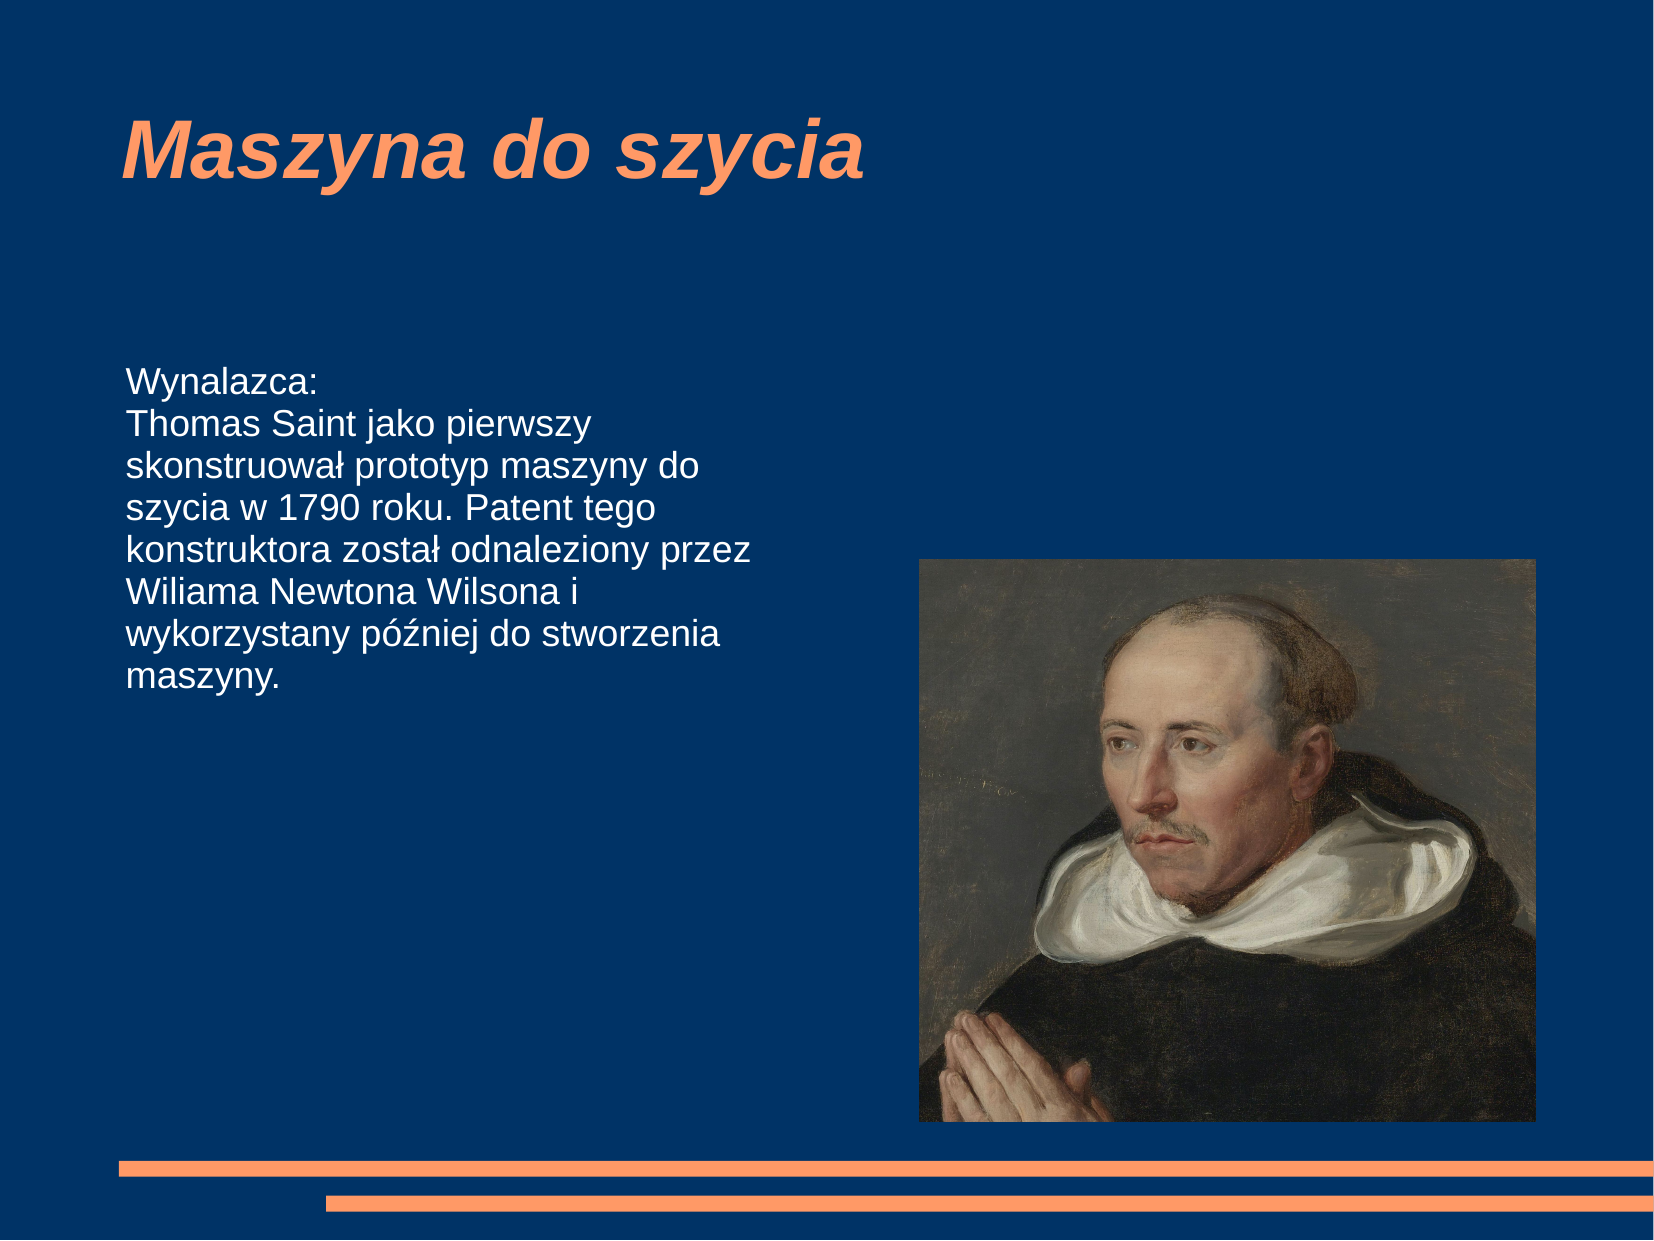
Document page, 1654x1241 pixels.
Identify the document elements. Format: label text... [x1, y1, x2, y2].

text_box Wynalazca: Thomas Saint jako pierwszy skonstruował prototyp maszyny do szycia w 1790 roku. Patent tego konstruktora został odnaleziony przez Wiliama Newtona Wilsona i wykorzystany później do stworzenia maszyny. [110, 353, 827, 886]
picture [919, 559, 1536, 1123]
title Maszyna do szycia [121, 46, 1534, 254]
